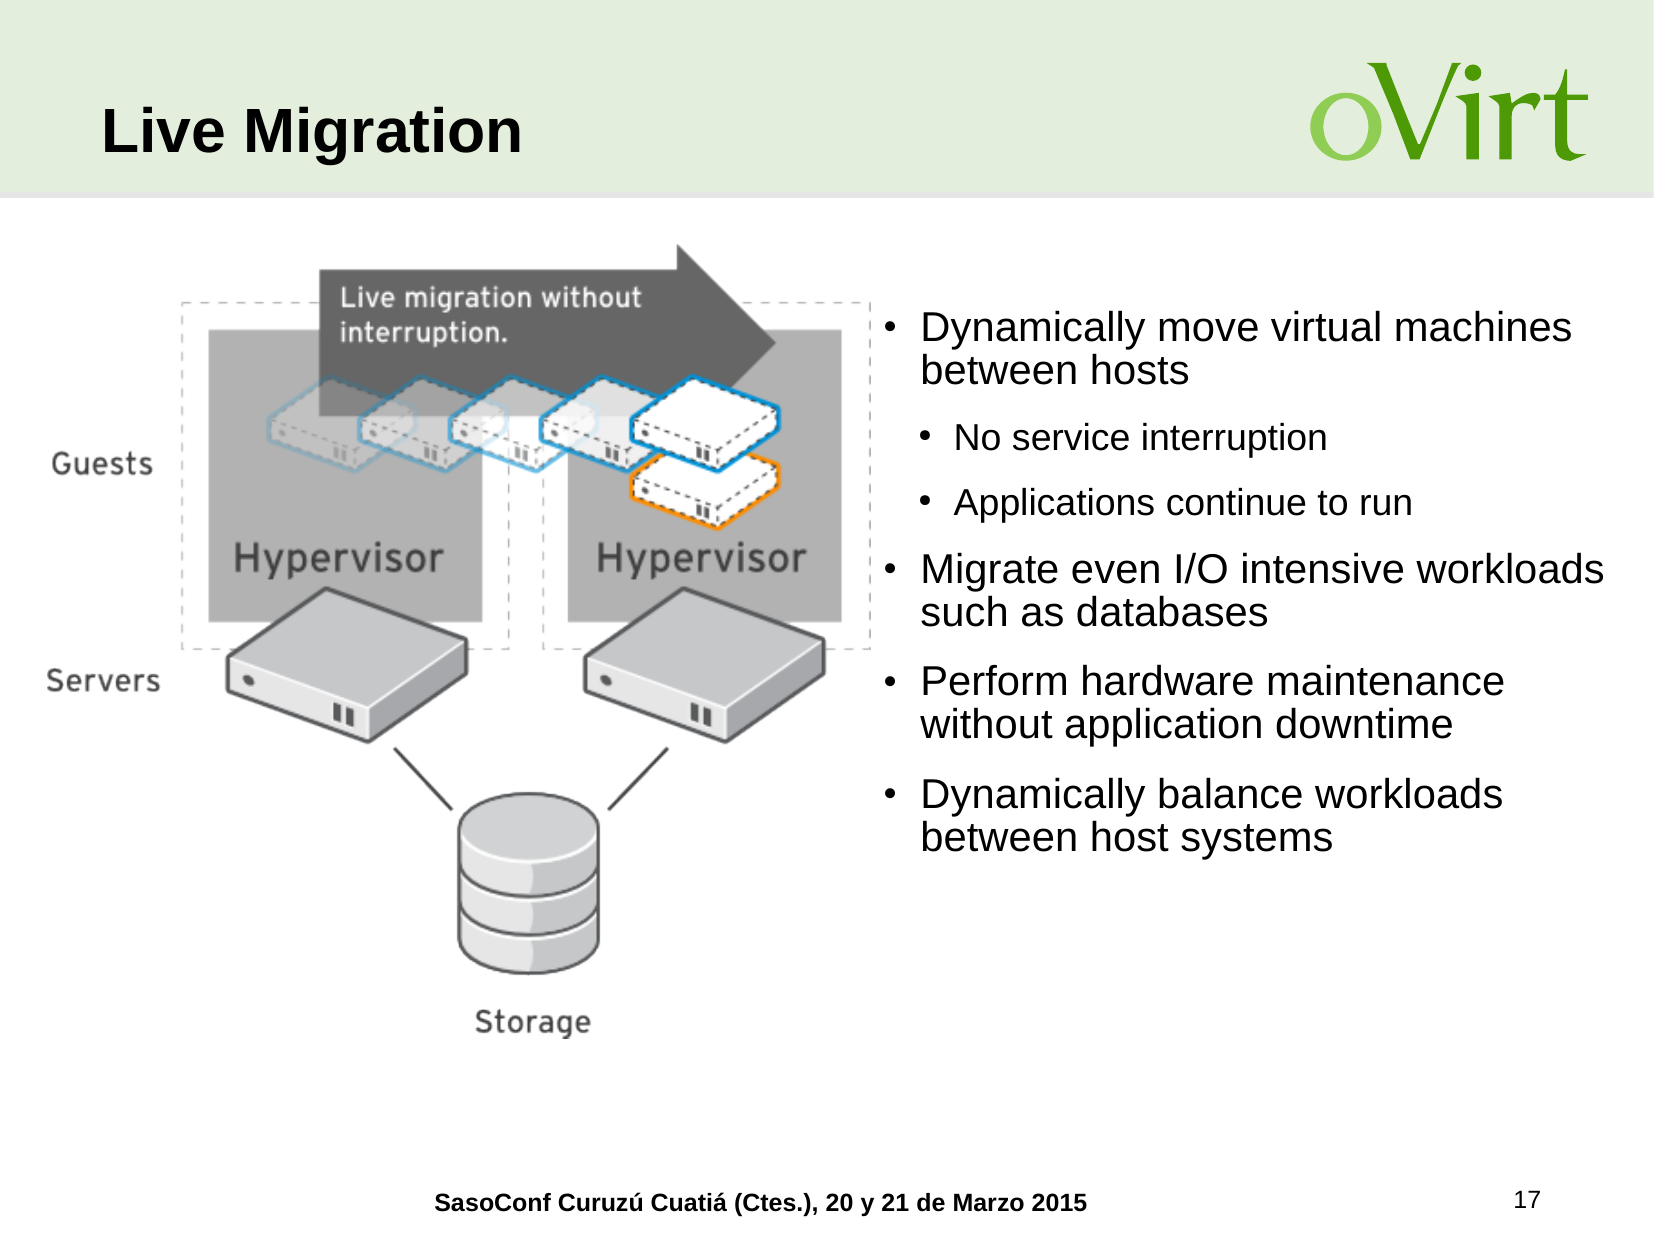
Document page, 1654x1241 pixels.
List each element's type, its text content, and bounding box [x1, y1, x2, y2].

title Live Migration [86, 36, 1307, 225]
text_box Dynamically move virtual machines between hosts No service interruption Applications continue to run Migrate even I/O intensive workloads such as databases Perform hardware maintenance without application downtime Dynamically balance workloads between host systems [871, 298, 1625, 868]
picture [47, 244, 871, 1039]
